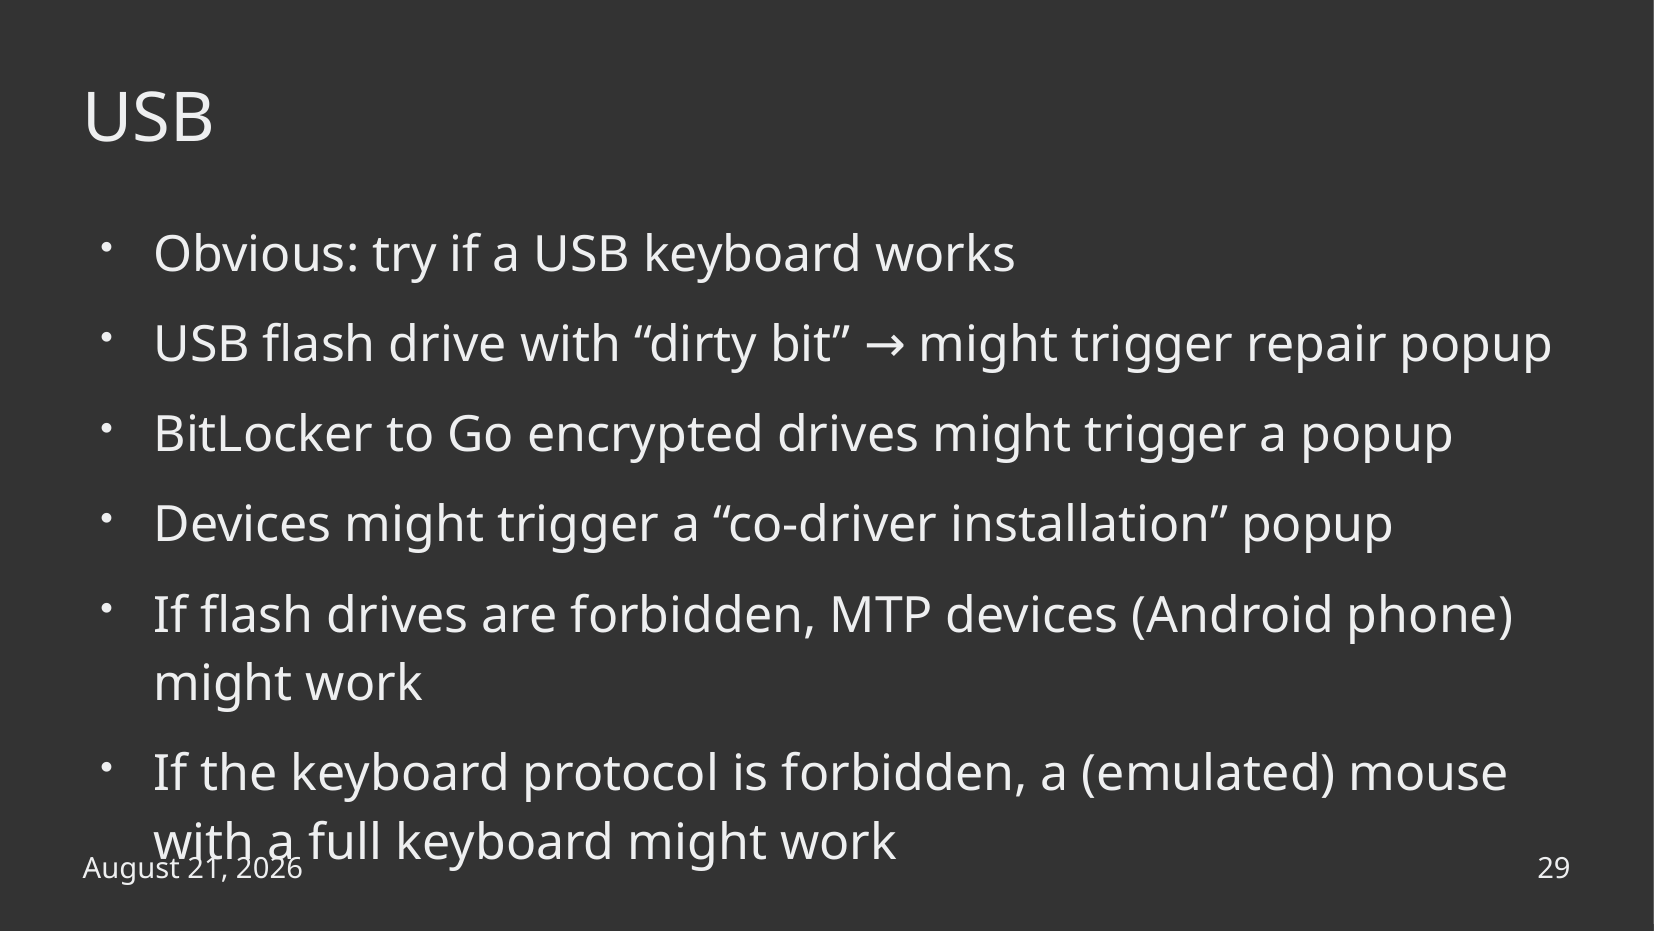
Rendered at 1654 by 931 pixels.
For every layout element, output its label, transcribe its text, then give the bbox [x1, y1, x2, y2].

title USB [82, 36, 1571, 193]
list Obvious: try if a USB keyboard works USB flash drive with “dirty bit” → might trigger repair popup BitLocker to Go encrypted drives might trigger a popup Devices might trigger a “co-driver installation” popup If flash drives are forbidden, MTP devices (Android phone) might work If the keyboard protocol is forbidden, a (emulated) mouse with a full keyboard might work [82, 217, 1571, 827]
